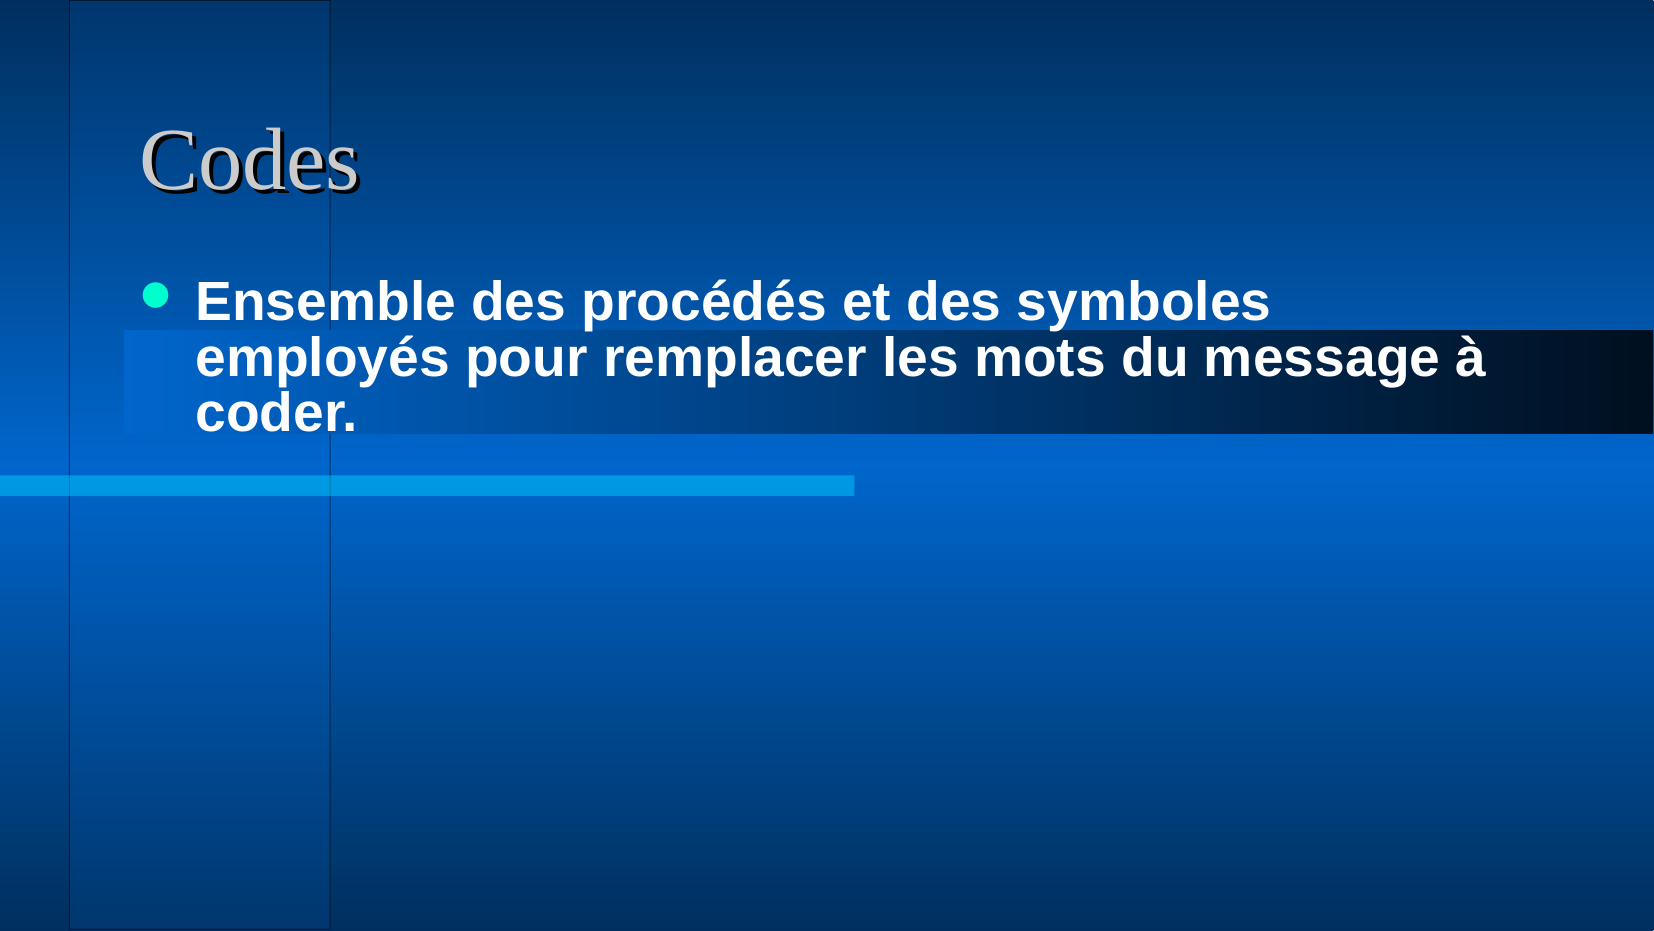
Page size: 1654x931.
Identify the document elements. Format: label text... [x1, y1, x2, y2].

title Codes [124, 82, 1530, 238]
list Ensemble des procédés et des symboles employés pour remplacer les mots du message à coder. [124, 268, 1530, 827]
